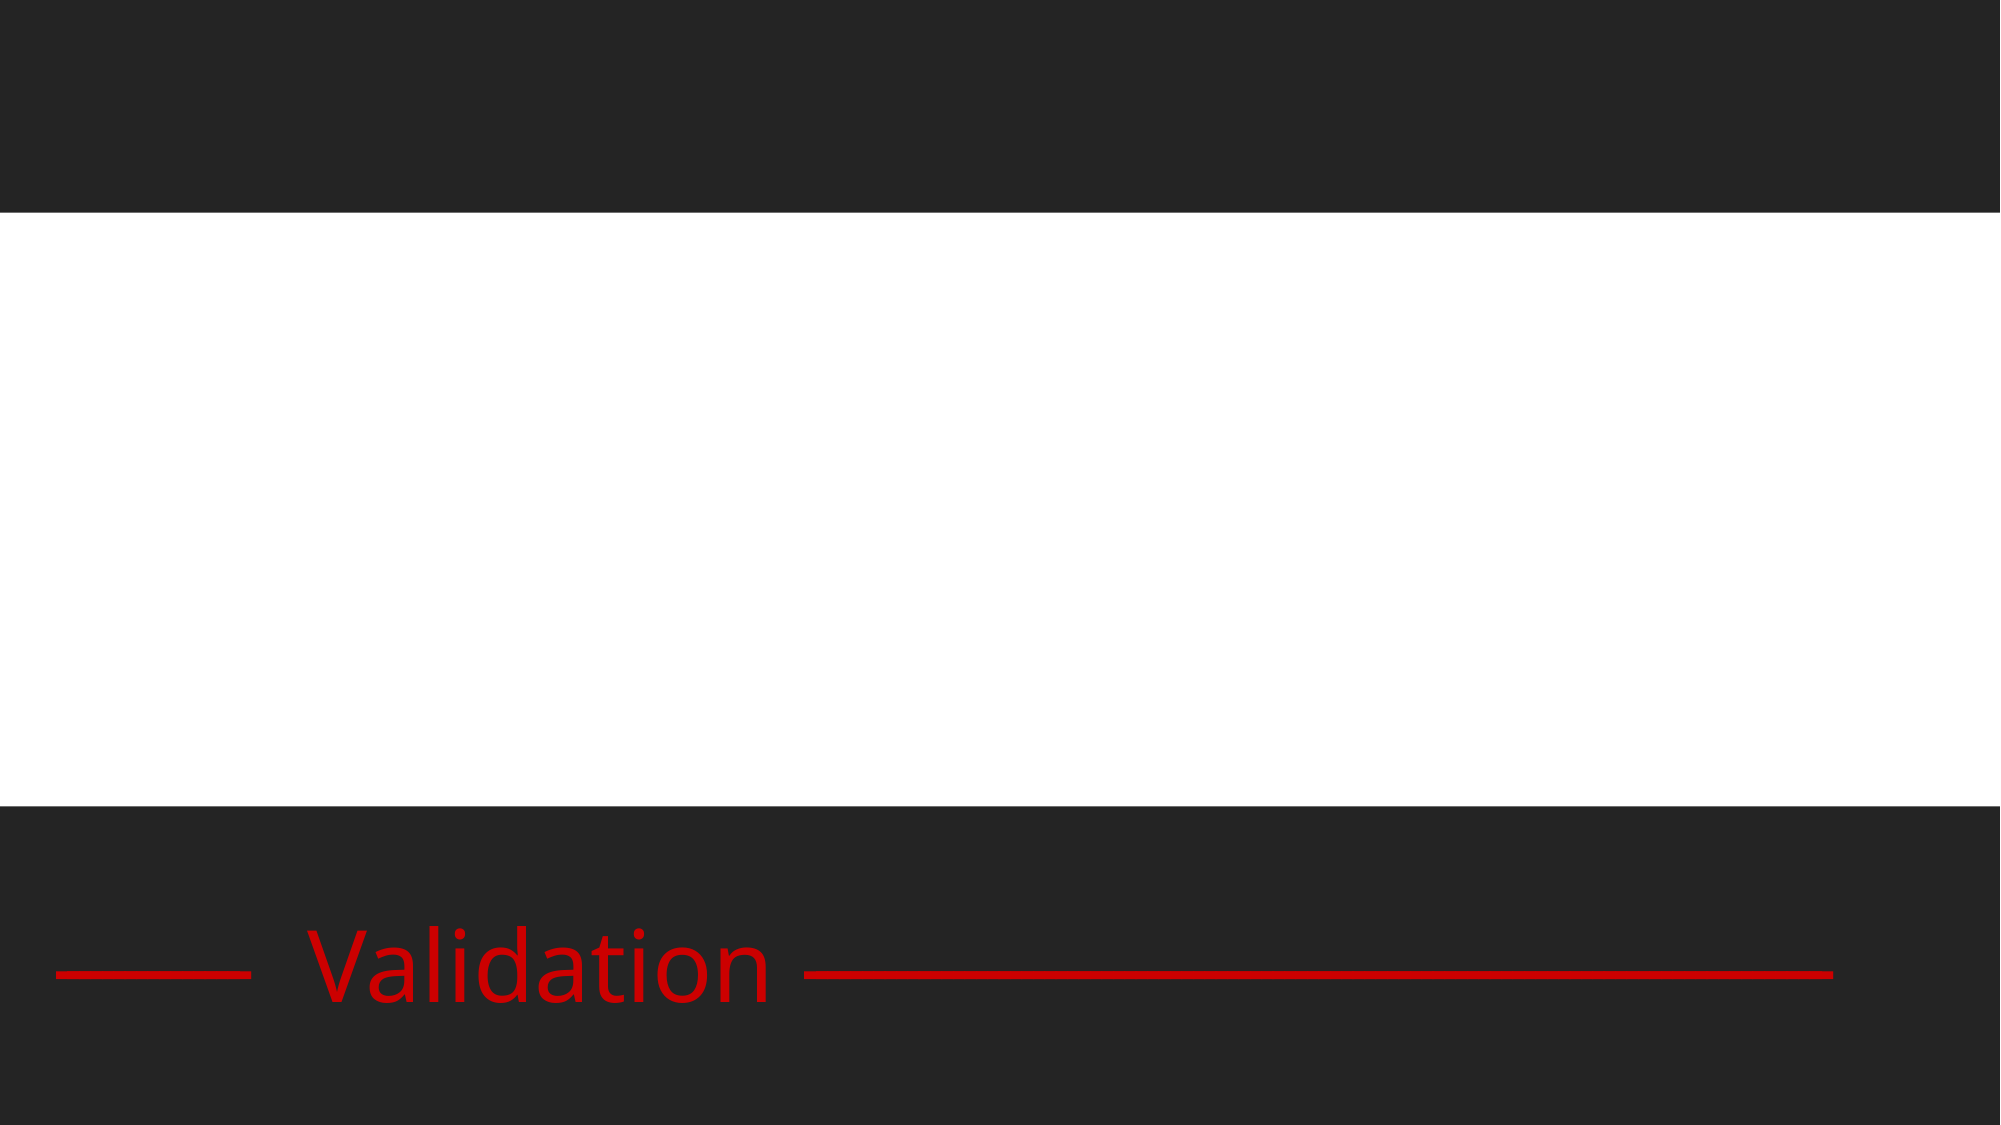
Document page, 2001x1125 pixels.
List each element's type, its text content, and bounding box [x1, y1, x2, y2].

text_box ---------------- Validation ----------------------------------------------------------------------------------------- [37, 894, 1963, 1032]
text_box [0, 806, 2000, 1125]
text_box [0, 0, 2000, 213]
